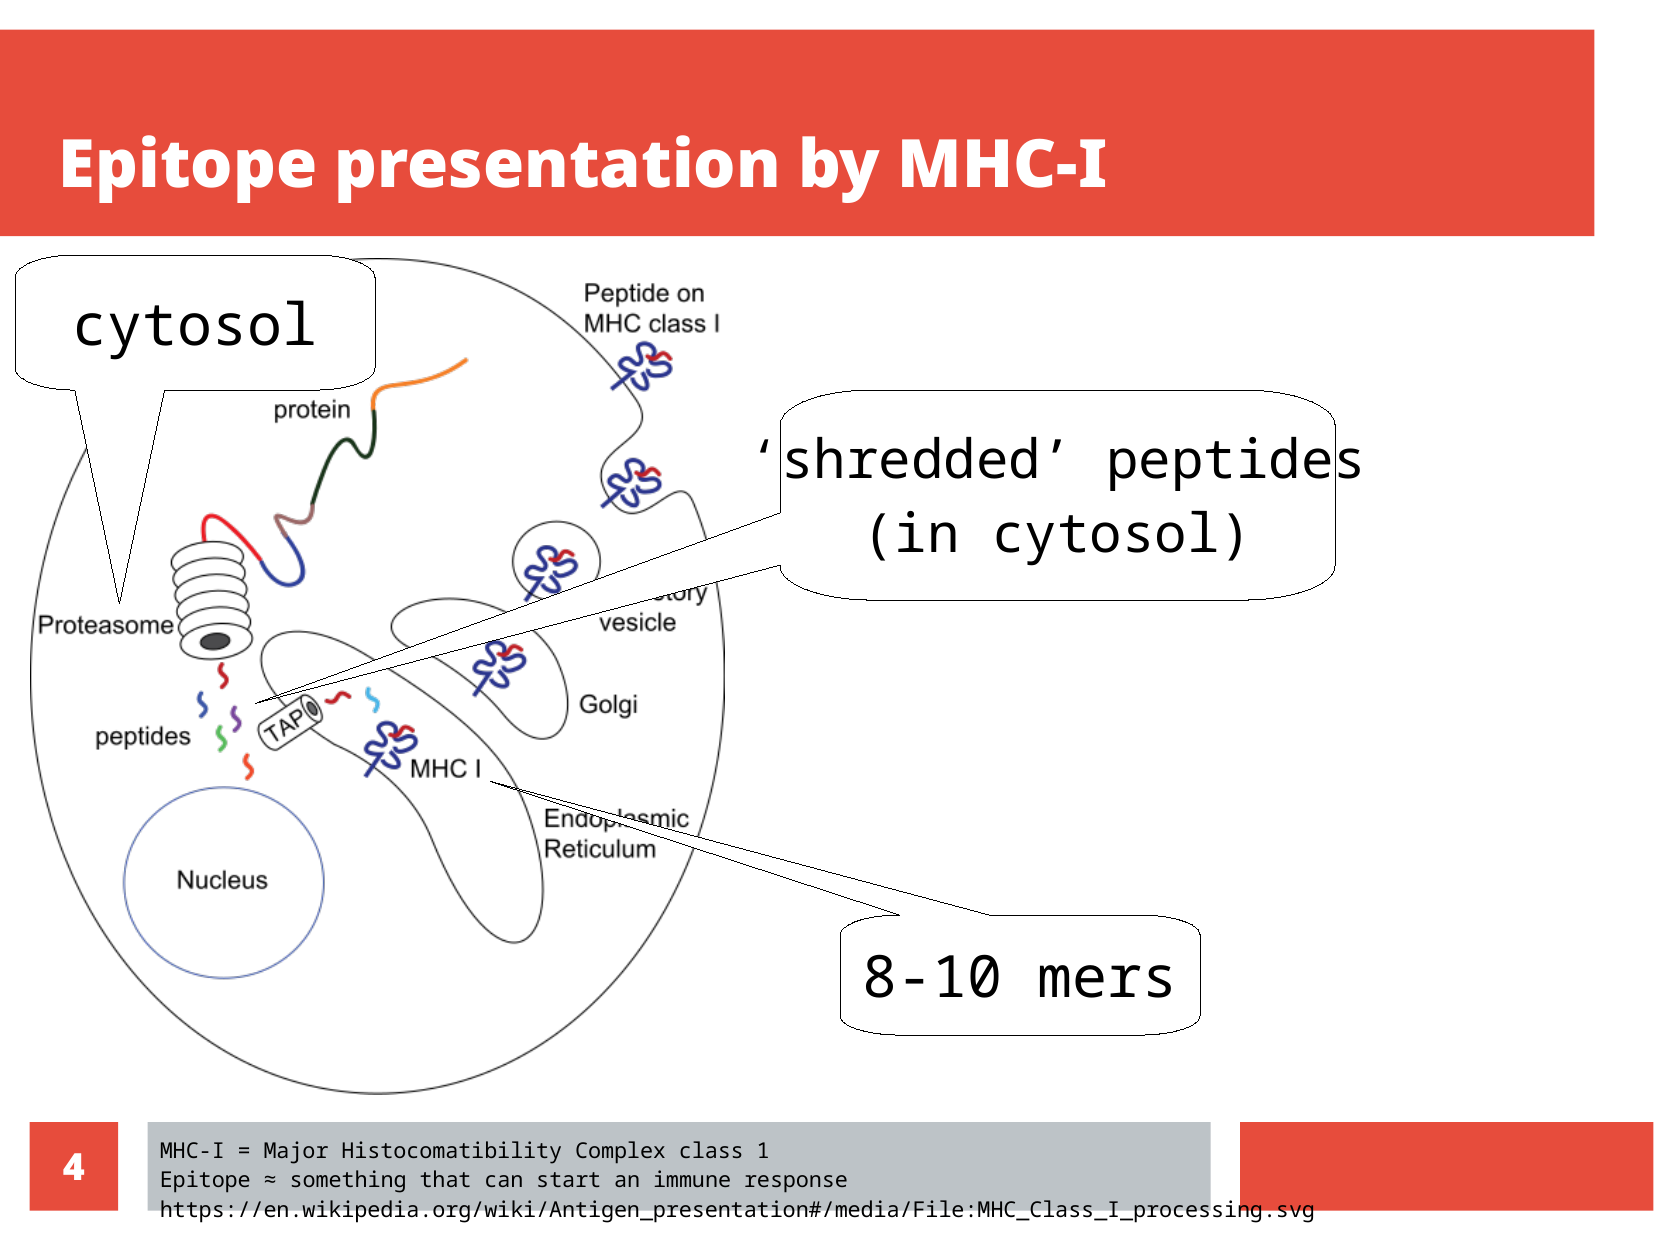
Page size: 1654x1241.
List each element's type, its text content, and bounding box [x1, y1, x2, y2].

title Epitope presentation by MHC-I [59, 59, 1595, 207]
text_box ‘shredded’ peptides (in cytosol) [255, 390, 1336, 704]
picture [30, 258, 40, 262]
text_box cytosol [15, 255, 376, 604]
text_box MHC-I = Major Histocomatibility Complex class 1 Epitope ≈ something that can start an immune response https://en.wikipedia.org/wiki/Antigen_presentation#/media/File:MHC_Class_I_processing.svg [145, 1127, 1154, 1208]
text_box 8-10 mers [490, 781, 1201, 1036]
picture [30, 258, 725, 1096]
